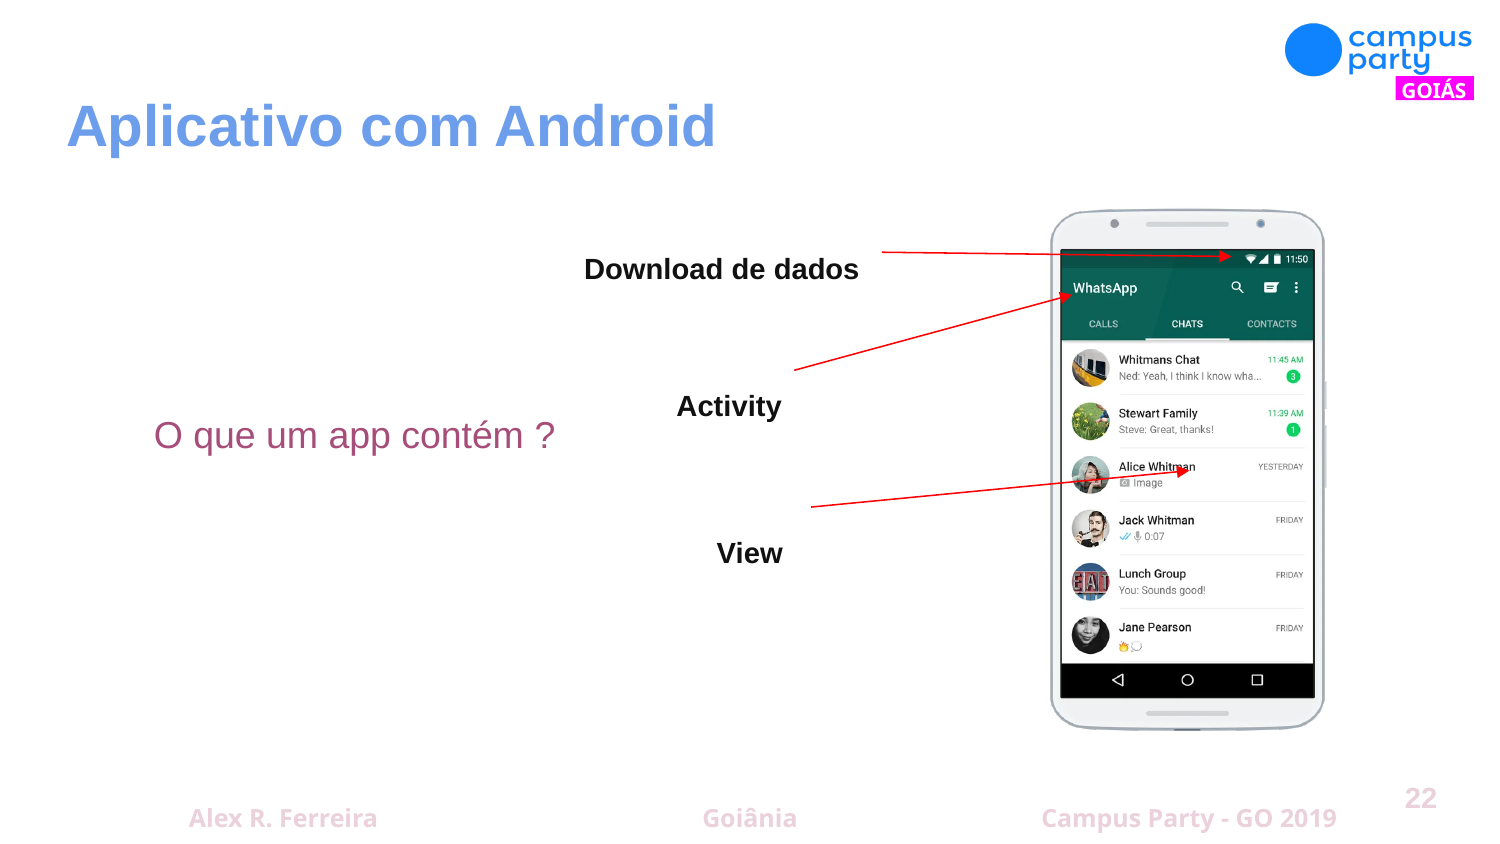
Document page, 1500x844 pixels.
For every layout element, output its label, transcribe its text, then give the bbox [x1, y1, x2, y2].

slide_number <número> [1389, 764, 1480, 830]
list O que um app contém ? [138, 389, 790, 472]
text_box Download de dados [569, 200, 1026, 261]
title Aplicativo com Android [51, 72, 1449, 167]
text_box Activity [661, 337, 880, 398]
picture [1025, 183, 1351, 756]
picture [1280, 18, 1477, 80]
text_box View [701, 484, 920, 545]
